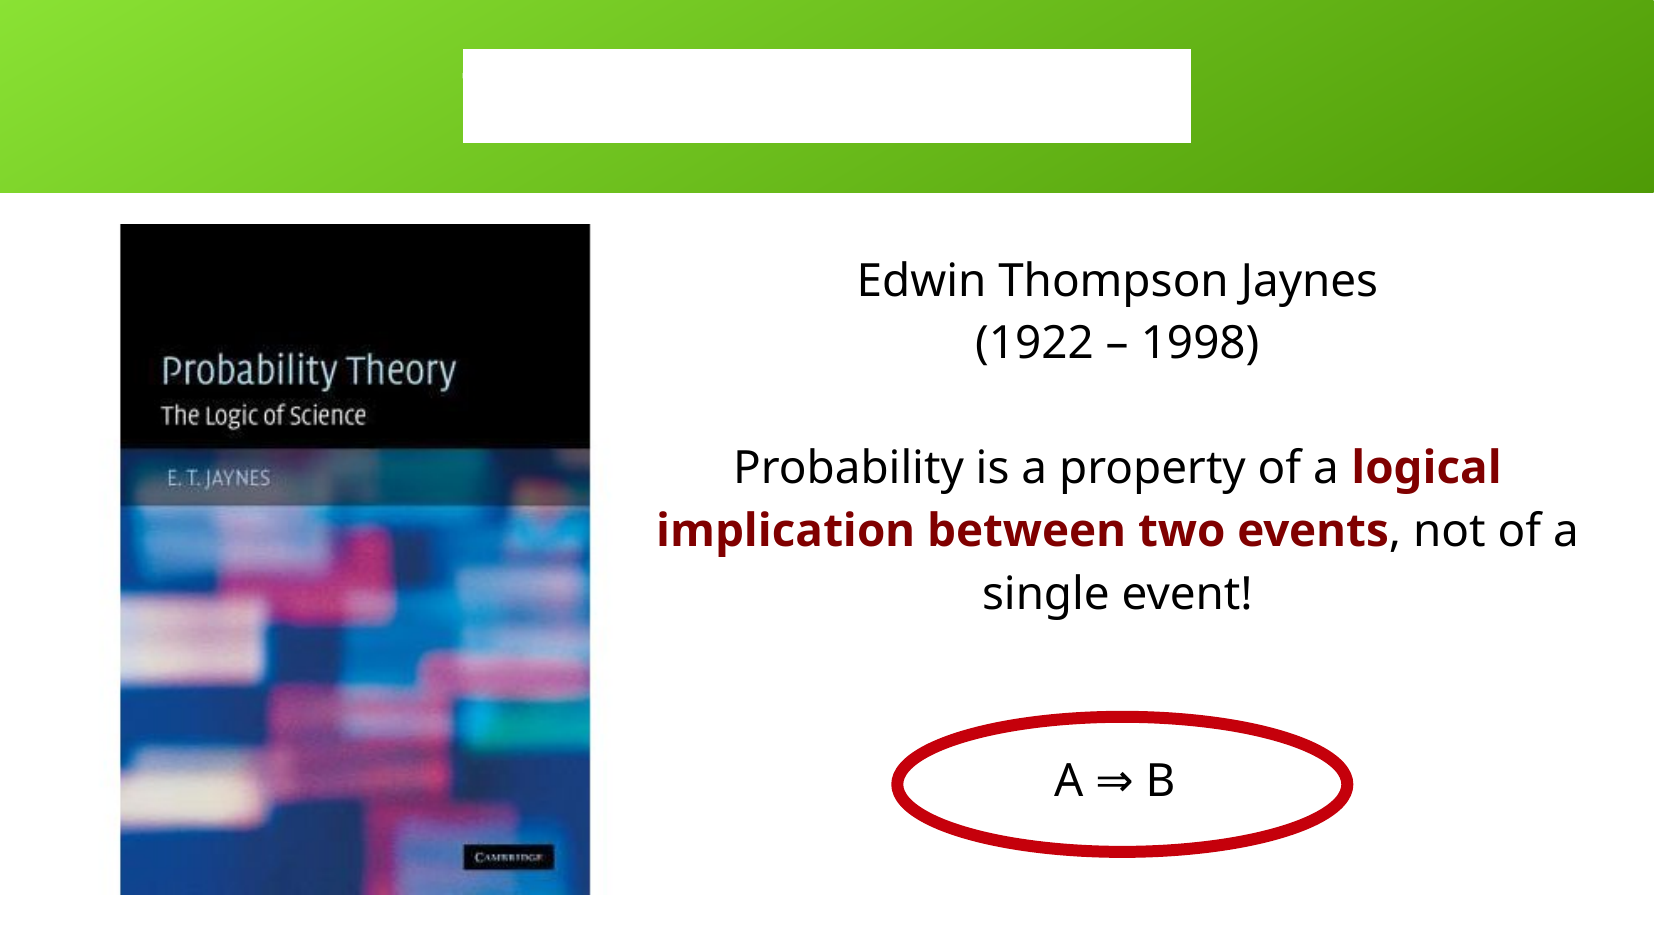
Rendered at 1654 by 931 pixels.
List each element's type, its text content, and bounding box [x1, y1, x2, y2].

text_box Edwin Thompson Jaynes (1922 – 1998) Probability is a property of a logical implication between two events, not of a single event! [630, 240, 1606, 664]
picture [20, 224, 691, 895]
text_box [897, 716, 1348, 852]
title Theoretical framework [0, 0, 1654, 193]
